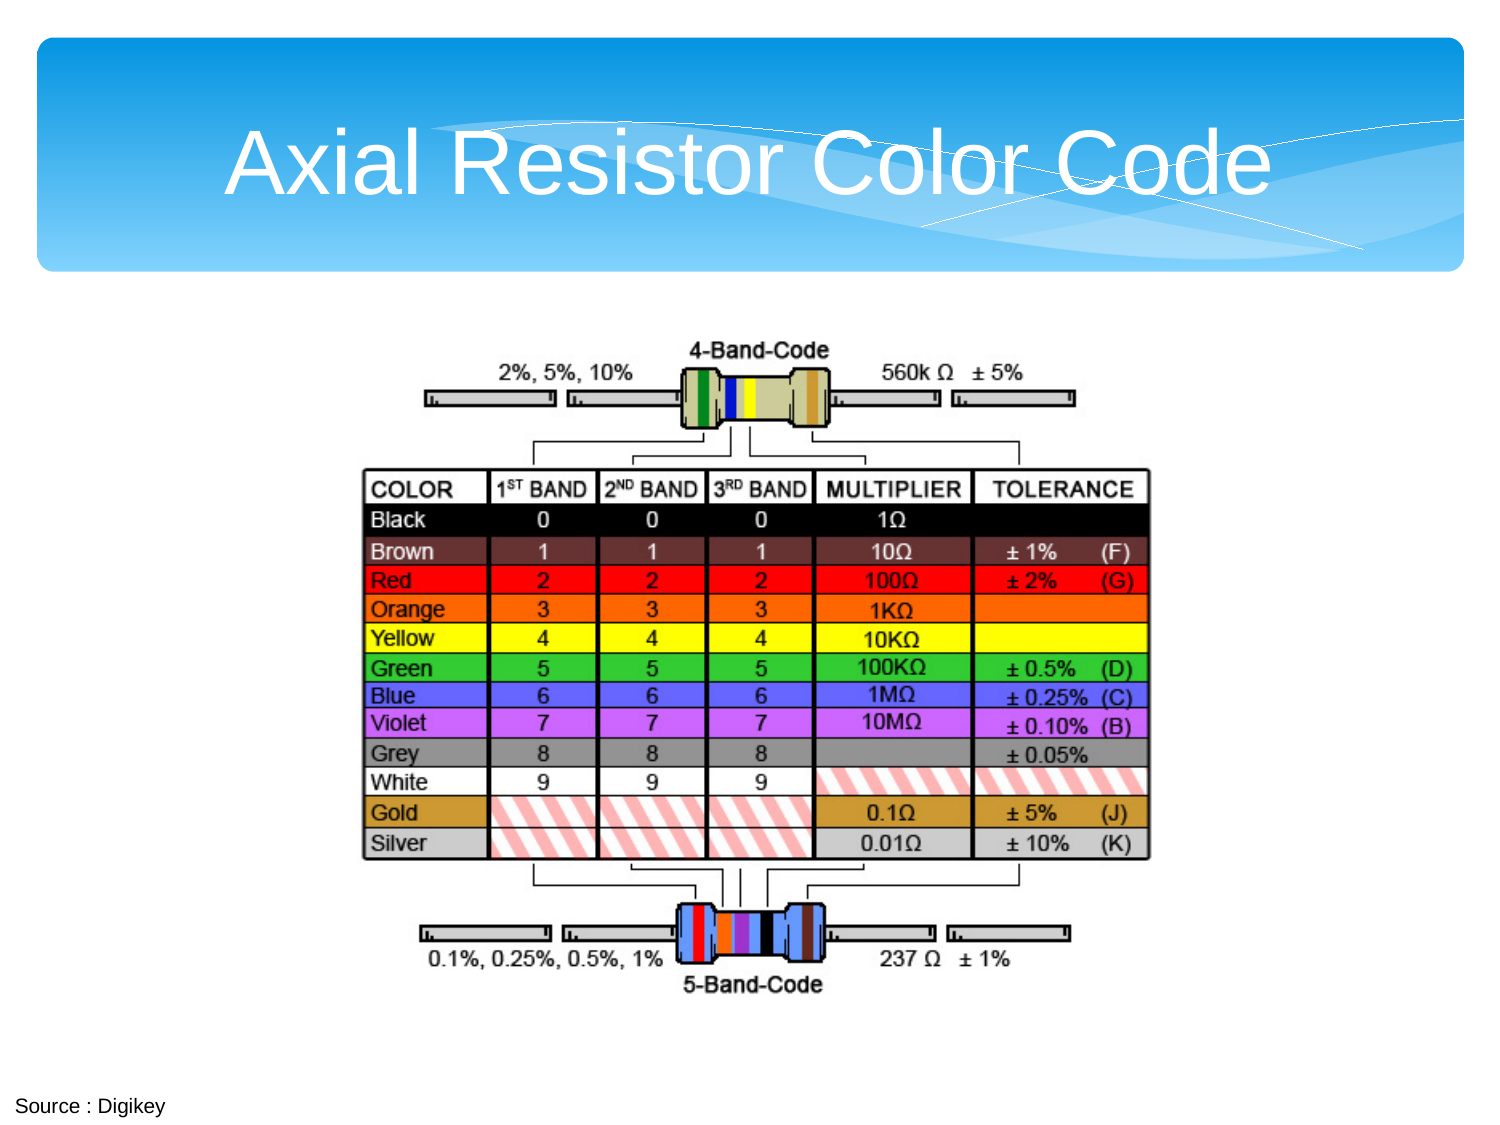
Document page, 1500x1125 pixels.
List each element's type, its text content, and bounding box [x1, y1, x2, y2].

text_box Source : Digikey [0, 1084, 313, 1125]
picture [357, 329, 1158, 1005]
title Axial Resistor Color Code [75, 55, 1426, 261]
